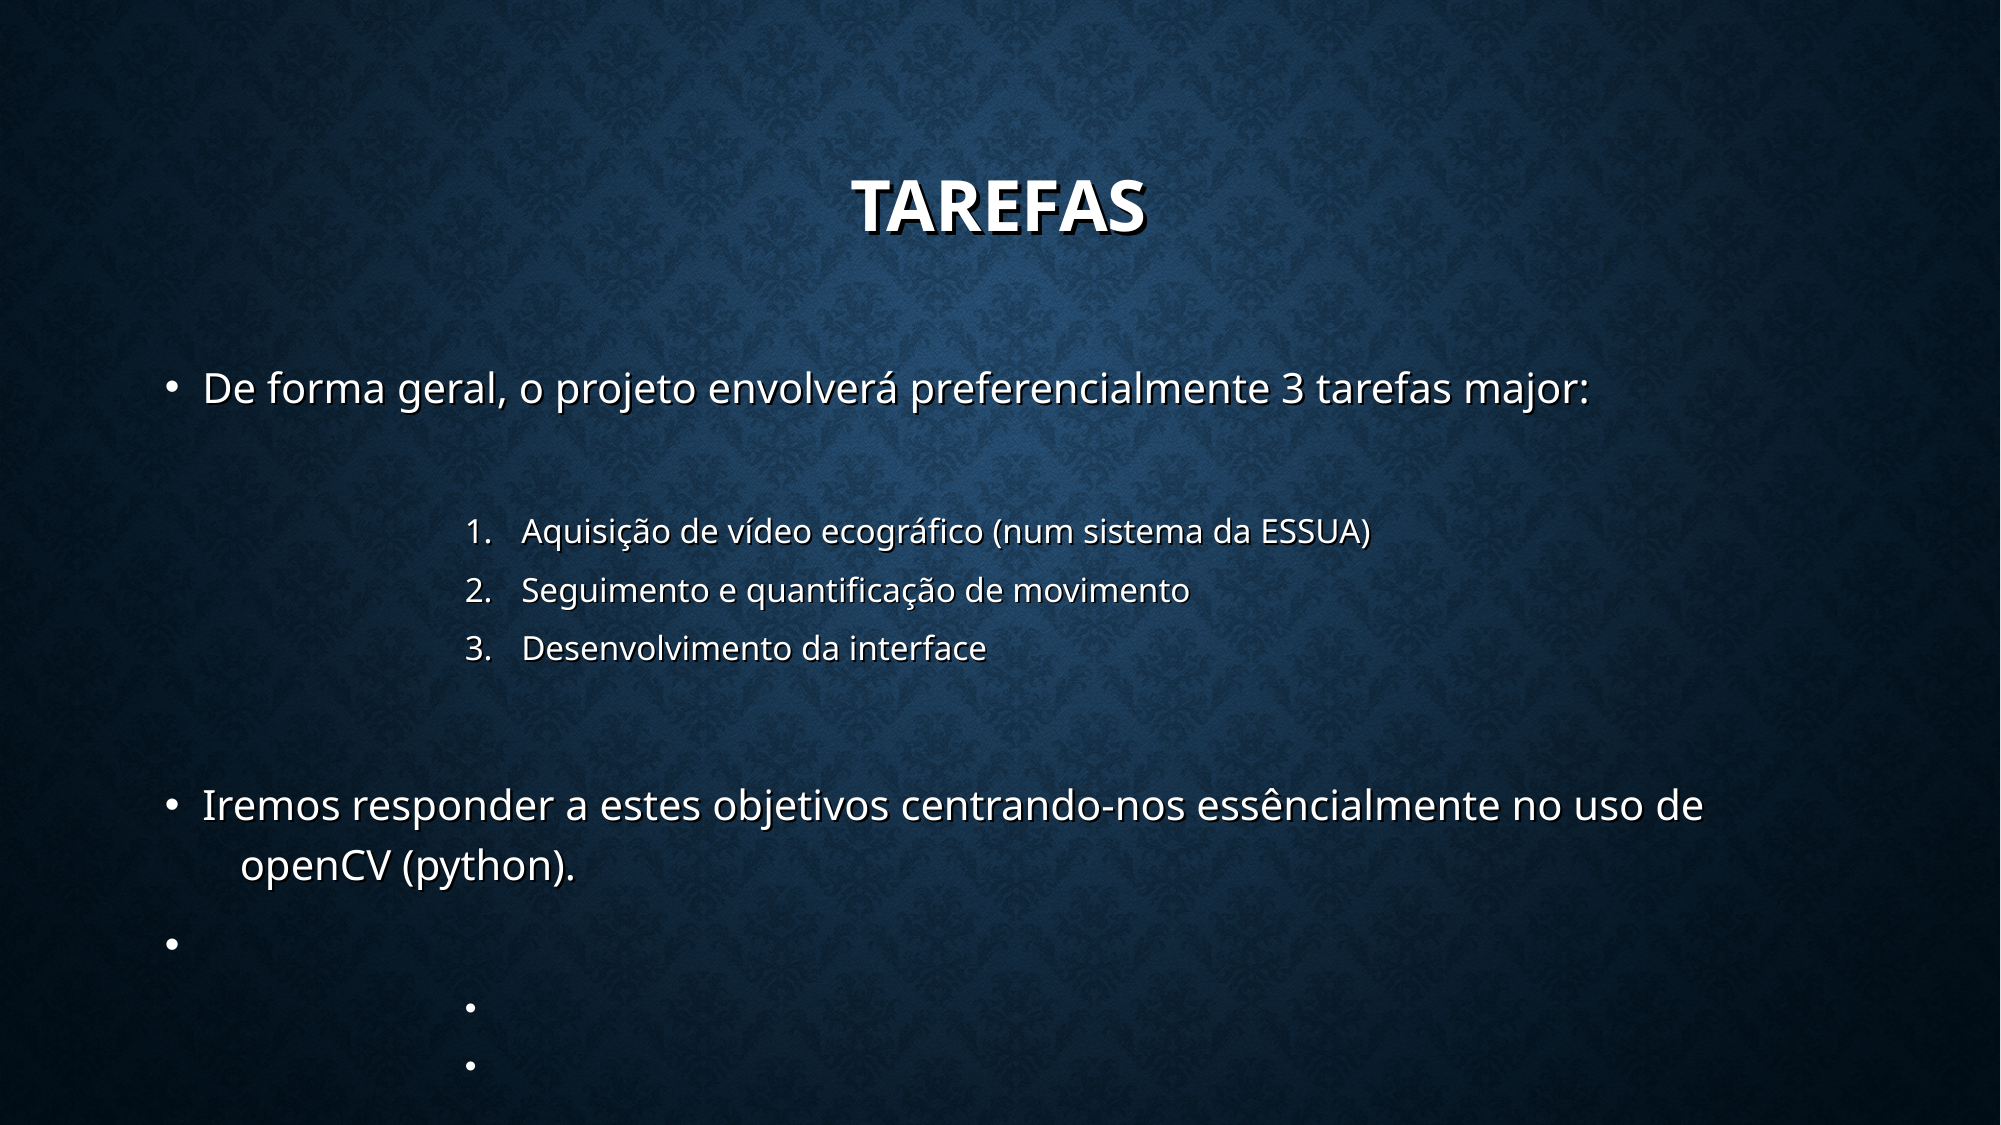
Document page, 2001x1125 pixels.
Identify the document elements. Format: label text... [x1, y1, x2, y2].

title Tarefas [149, 99, 1849, 318]
list De forma geral, o projeto envolverá preferencialmente 3 tarefas major: Aquisição de vídeo ecográfico (num sistema da ESSUA) Seguimento e quantificação de movimento Desenvolvimento da interface Iremos responder a estes objetivos centrando-nos essêncialmente no uso de openCV (python). [149, 343, 1849, 950]
